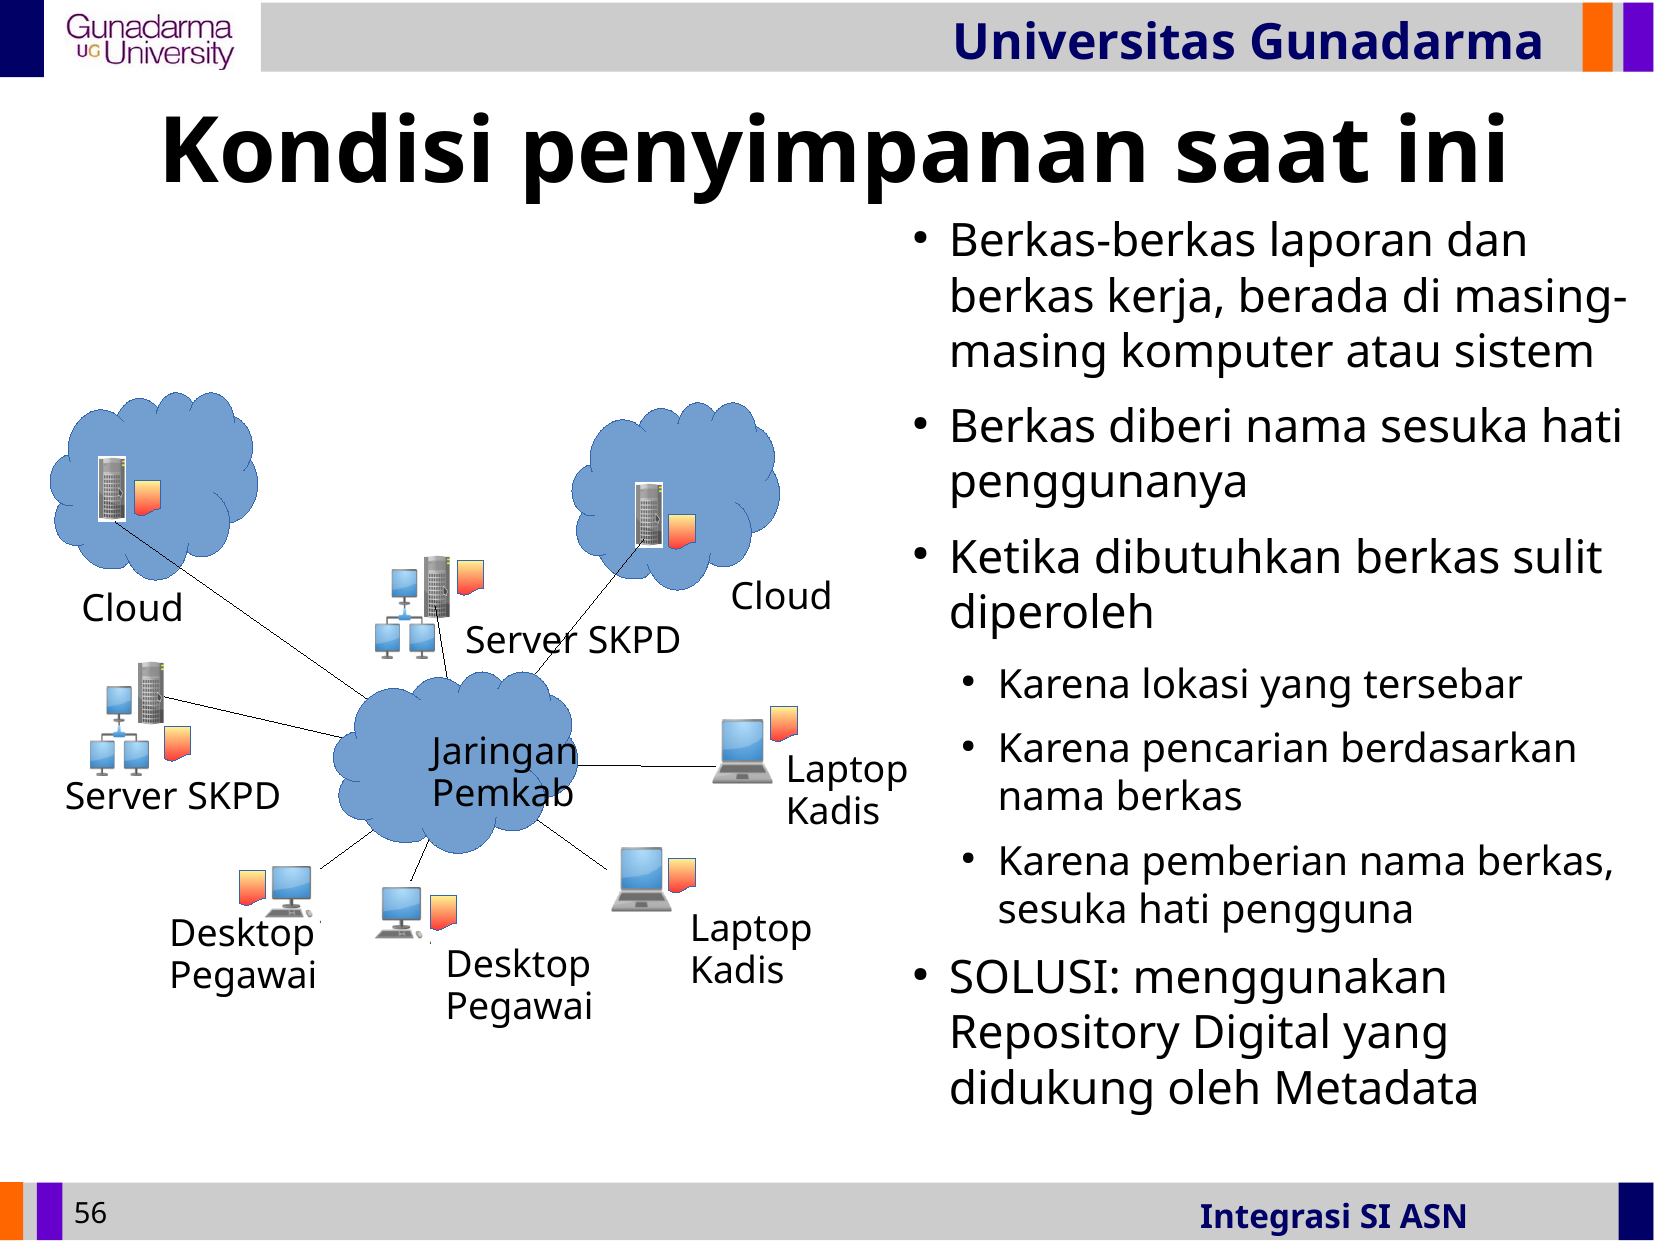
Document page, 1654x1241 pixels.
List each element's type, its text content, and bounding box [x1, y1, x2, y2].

picture [606, 842, 675, 916]
list Berkas-berkas laporan dan berkas kerja, berada di masing-masing komputer atau sistem Berkas diberi nama sesuka hati penggunanya Ketika dibutuhkan berkas sulit diperoleh Karena lokasi yang tersebar Karena pencarian berdasarkan nama berkas Karena pemberian nama berkas, sesuka hati pengguna SOLUSI: menggunakan Repository Digital yang didukung oleh Metadata [900, 210, 1630, 1171]
text_box Server SKPD [450, 612, 693, 670]
text_box [457, 560, 484, 596]
text_box Desktop Pegawai [154, 905, 324, 1004]
text_box Laptop Kadis [674, 900, 820, 999]
text_box [333, 671, 572, 843]
text_box [571, 402, 780, 591]
picture [707, 714, 772, 788]
text_box [164, 726, 191, 762]
picture [635, 482, 663, 549]
picture [65, 0, 235, 70]
text_box [668, 858, 696, 893]
text_box Laptop Kadis [770, 741, 900, 841]
text_box [433, 844, 483, 854]
text_box [770, 706, 798, 741]
picture [85, 660, 165, 768]
picture [370, 554, 451, 661]
text_box Server SKPD [49, 768, 293, 826]
picture [258, 859, 321, 905]
title Kondisi penyimpanan saat ini [78, 84, 1592, 211]
text_box Cloud [66, 580, 195, 637]
text_box Desktop Pegawai [430, 936, 600, 1036]
text_box [50, 392, 258, 580]
text_box [239, 870, 266, 905]
text_box Jaringan Pemkab [416, 723, 620, 844]
picture [98, 456, 126, 522]
picture [368, 880, 431, 944]
text_box [430, 895, 457, 931]
text_box Cloud [715, 569, 843, 626]
